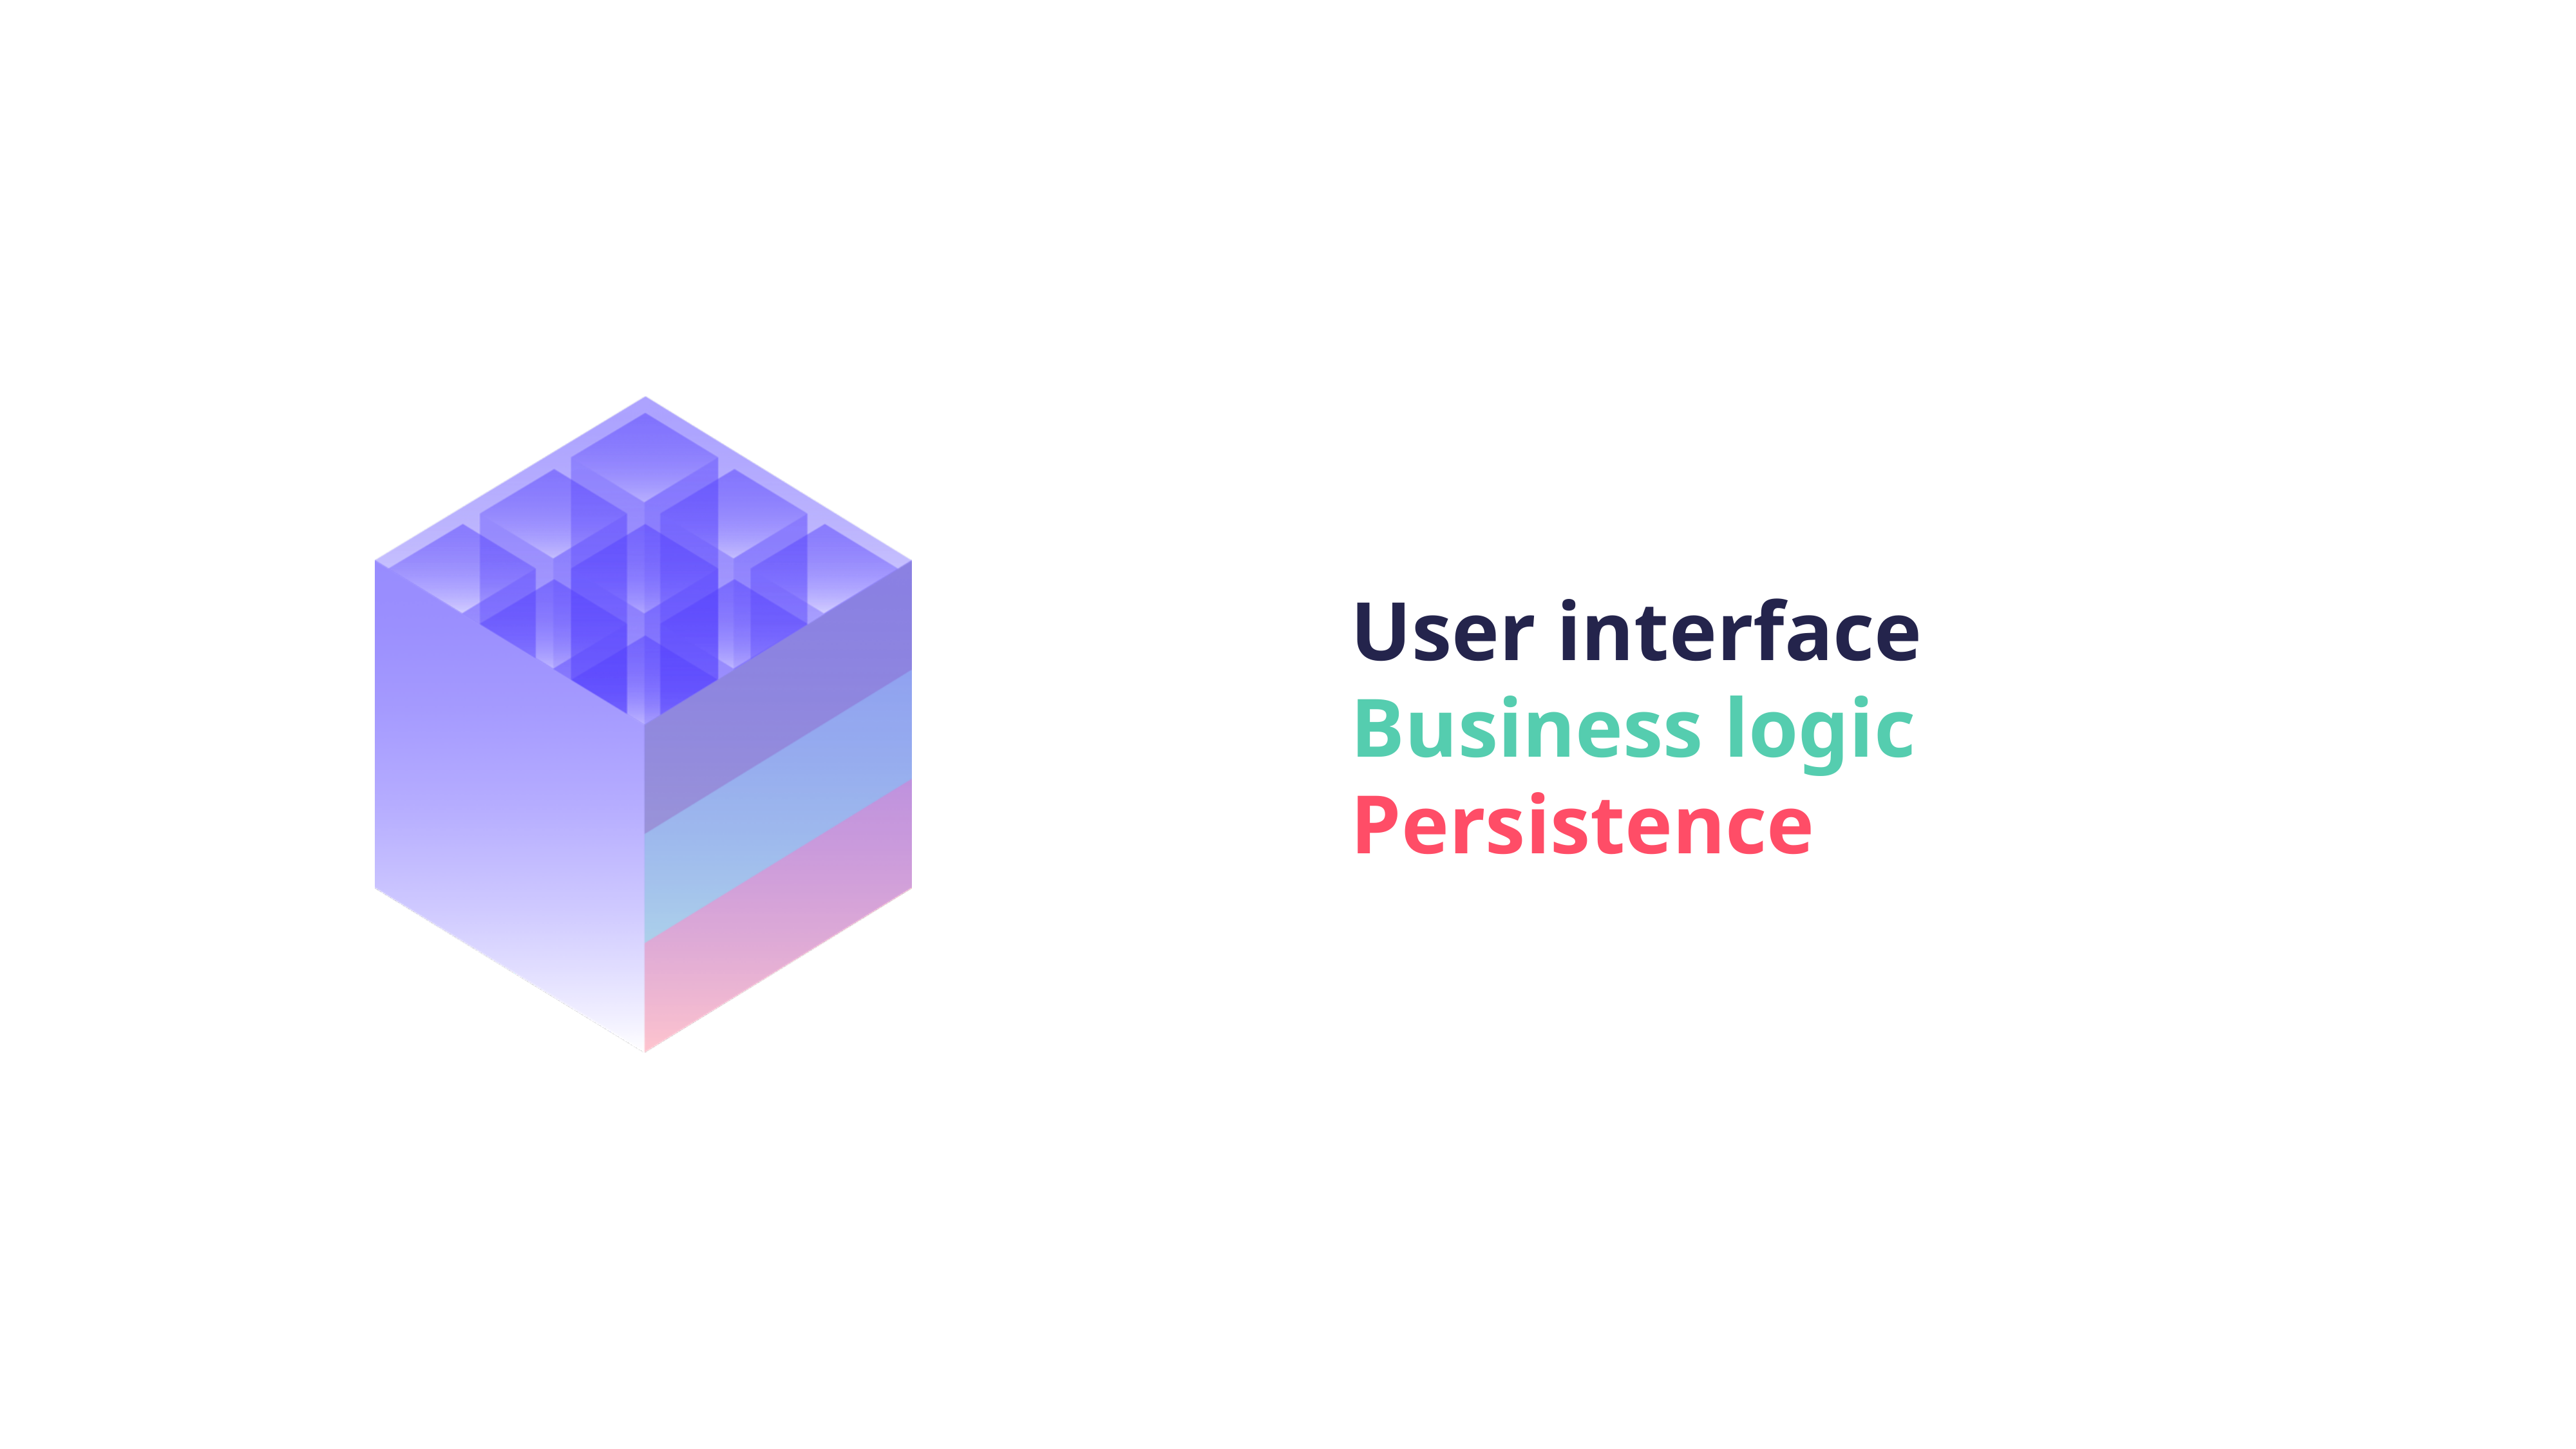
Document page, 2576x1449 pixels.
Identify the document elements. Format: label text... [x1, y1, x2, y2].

picture [375, 396, 912, 1053]
list User interface Business logic Persistence [1350, 127, 2422, 1322]
